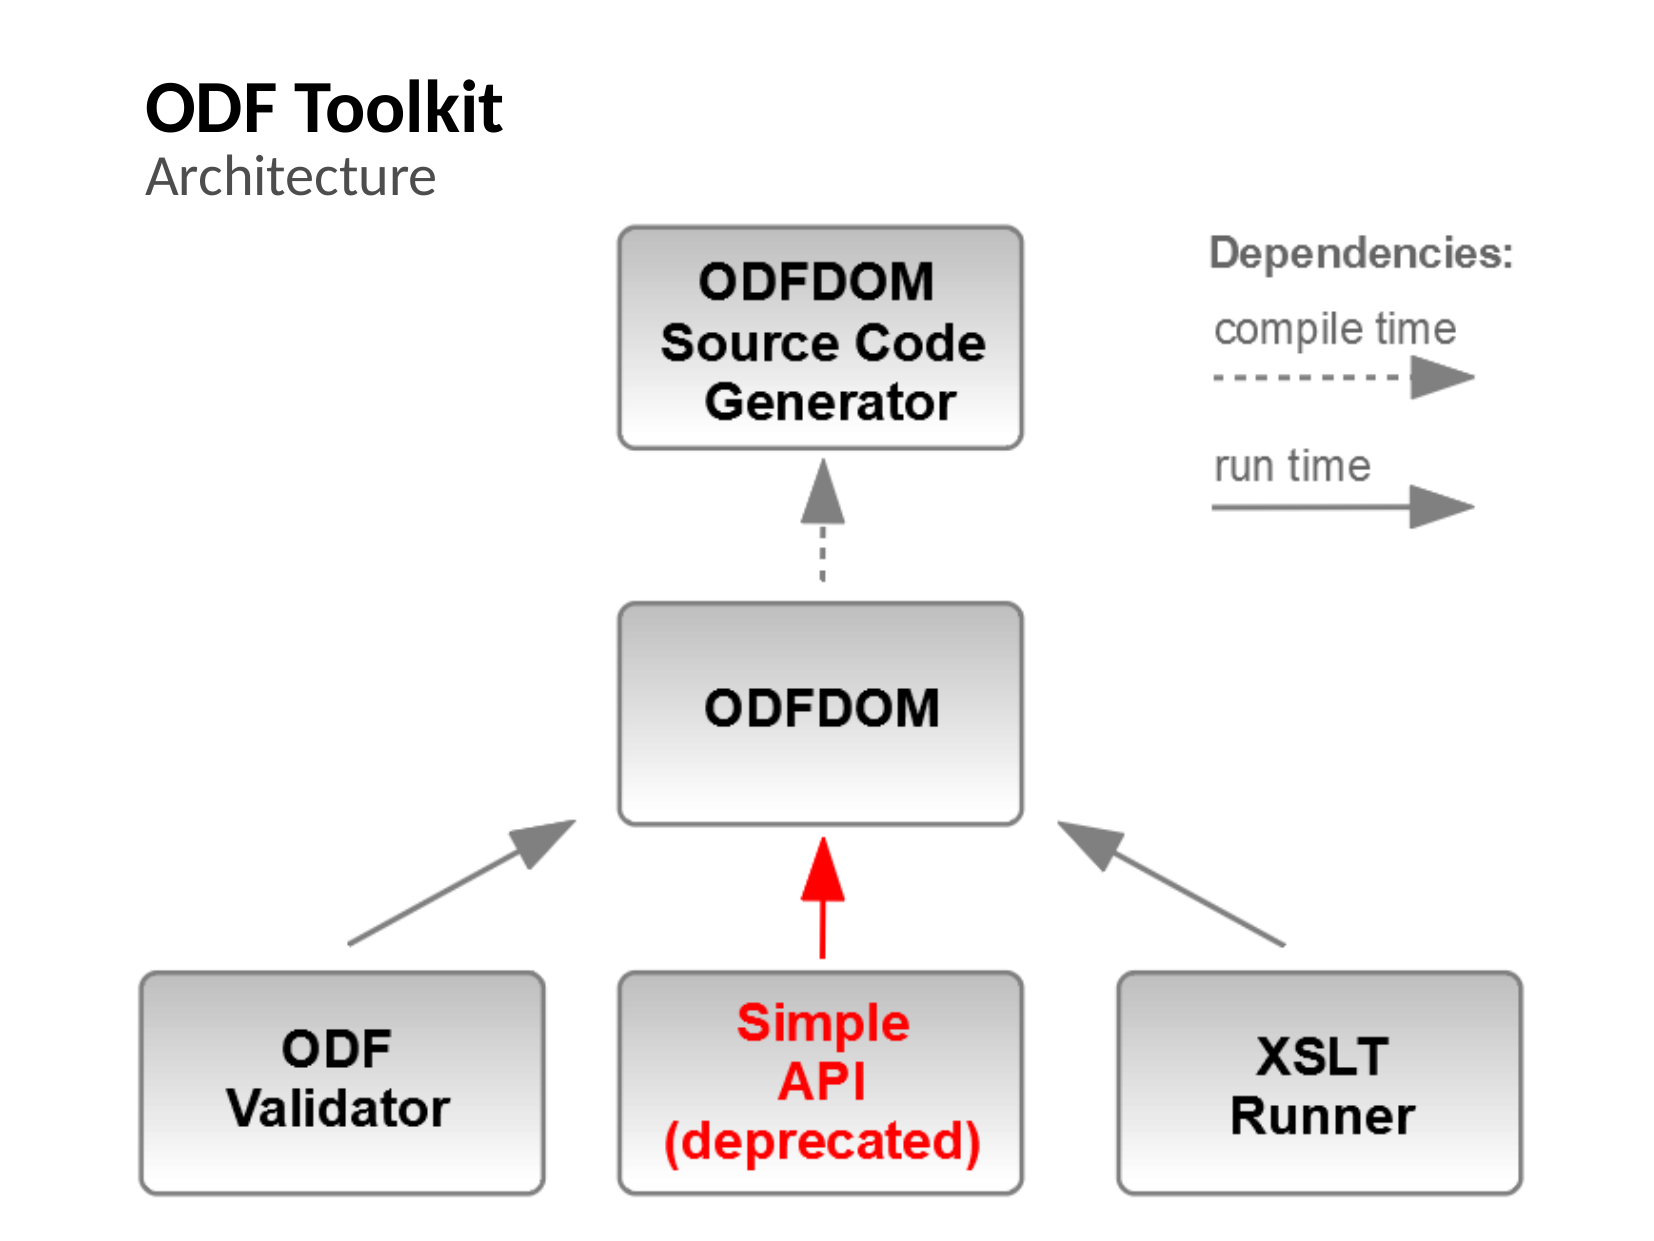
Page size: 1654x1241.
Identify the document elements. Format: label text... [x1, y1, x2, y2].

picture [129, 213, 1536, 1205]
title ODF Toolkit Architecture [145, 67, 1388, 213]
